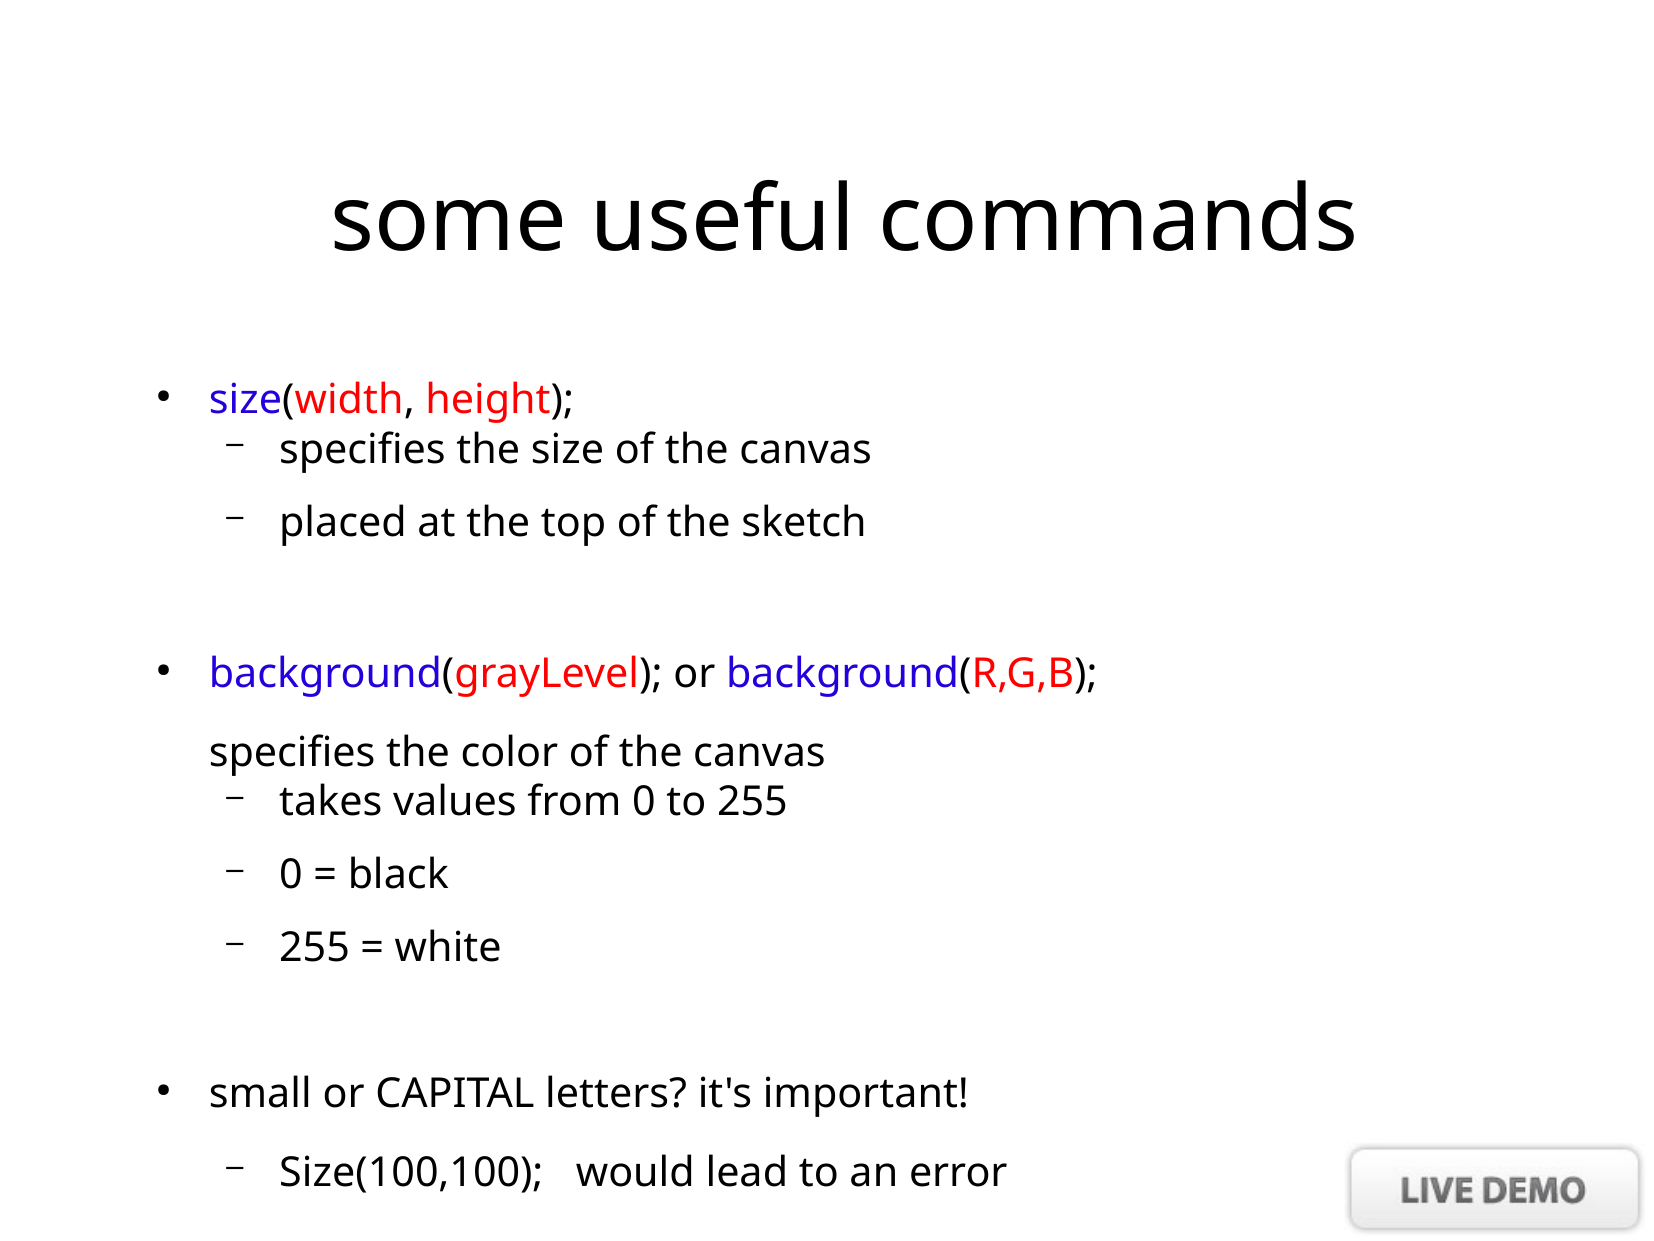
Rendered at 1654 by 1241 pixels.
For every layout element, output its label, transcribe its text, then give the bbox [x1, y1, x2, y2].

picture [1344, 1142, 1646, 1236]
title some useful commands [124, 110, 1530, 317]
list size(width, height); specifies the size of the canvas placed at the top of the sketch background(grayLevel); or background(R,G,B); specifies the color of the canvas takes values from 0 to 255 0 = black 255 = white small or CAPITAL letters? it's important! Size(100,100); would lead to an error [124, 364, 1530, 1211]
